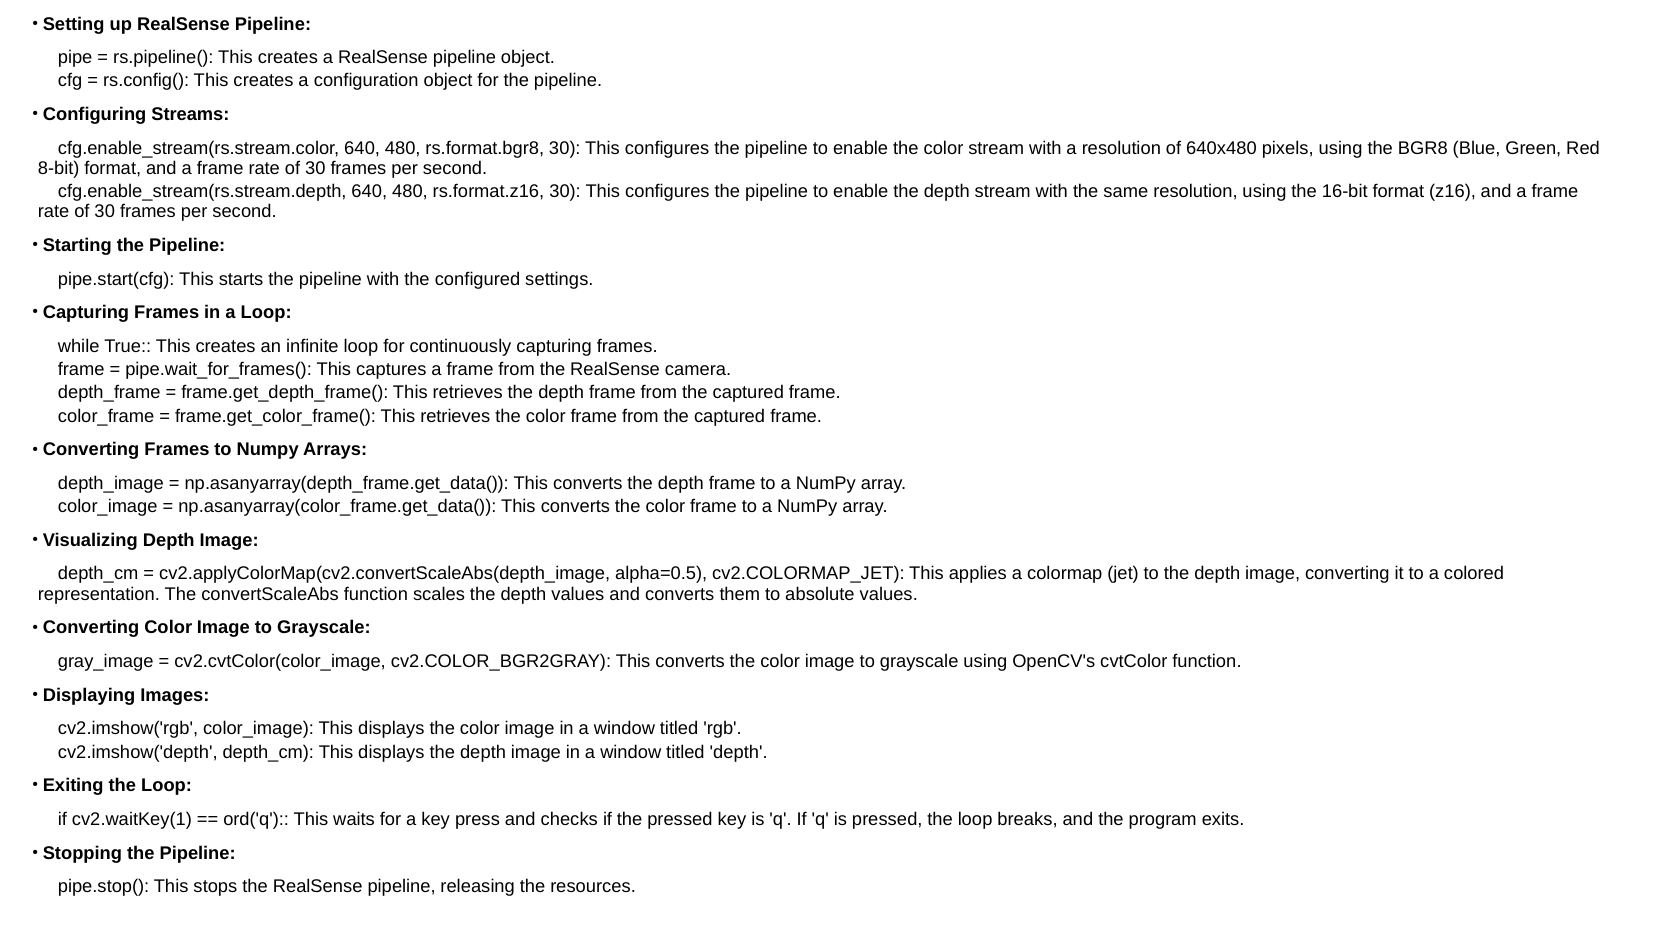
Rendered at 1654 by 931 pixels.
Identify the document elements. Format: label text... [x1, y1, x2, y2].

list Setting up RealSense Pipeline: pipe = rs.pipeline(): This creates a RealSense pipeline object. cfg = rs.config(): This creates a configuration object for the pipeline. Configuring Streams: cfg.enable_stream(rs.stream.color, 640, 480, rs.format.bgr8, 30): This configures the pipeline to enable the color stream with a resolution of 640x480 pixels, using the BGR8 (Blue, Green, Red 8-bit) format, and a frame rate of 30 frames per second. cfg.enable_stream(rs.stream.depth, 640, 480, rs.format.z16, 30): This configures the pipeline to enable the depth stream with the same resolution, using the 16-bit format (z16), and a frame rate of 30 frames per second. Starting the Pipeline: pipe.start(cfg): This starts the pipeline with the configured settings. Capturing Frames in a Loop: while True:: This creates an infinite loop for continuously capturing frames. frame = pipe.wait_for_frames(): This captures a frame from the RealSense camera. depth_frame = frame.get_depth_frame(): This retrieves the depth frame from the captured frame. color_frame = frame.get_color_frame(): This retrieves the color frame from the captured frame. Converting Frames to Numpy Arrays: depth_image = np.asanyarray(depth_frame.get_data()): This converts the depth frame to a NumPy array. color_image = np.asanyarray(color_frame.get_data()): This converts the color frame to a NumPy array. Visualizing Depth Image: depth_cm = cv2.applyColorMap(cv2.convertScaleAbs(depth_image, alpha=0.5), cv2.COLORMAP_JET): This applies a colormap (jet) to the depth image, converting it to a colored representation. The convertScaleAbs function scales the depth values and converts them to absolute values. Converting Color Image to Grayscale: gray_image = cv2.cvtColor(color_image, cv2.COLOR_BGR2GRAY): This converts the color image to grayscale using OpenCV's cvtColor function. Displaying Images: cv2.imshow('rgb', color_image): This displays the color image in a window titled 'rgb'. cv2.imshow('depth', depth_cm): This displays the depth image in a window titled 'depth'. Exiting the Loop: if cv2.waitKey(1) == ord('q'):: This waits for a key press and checks if the pressed key is 'q'. If 'q' is pressed, the loop breaks, and the program exits. Stopping the Pipeline: pipe.stop(): This stops the RealSense pipeline, releasing the resources. [30, 13, 1606, 914]
